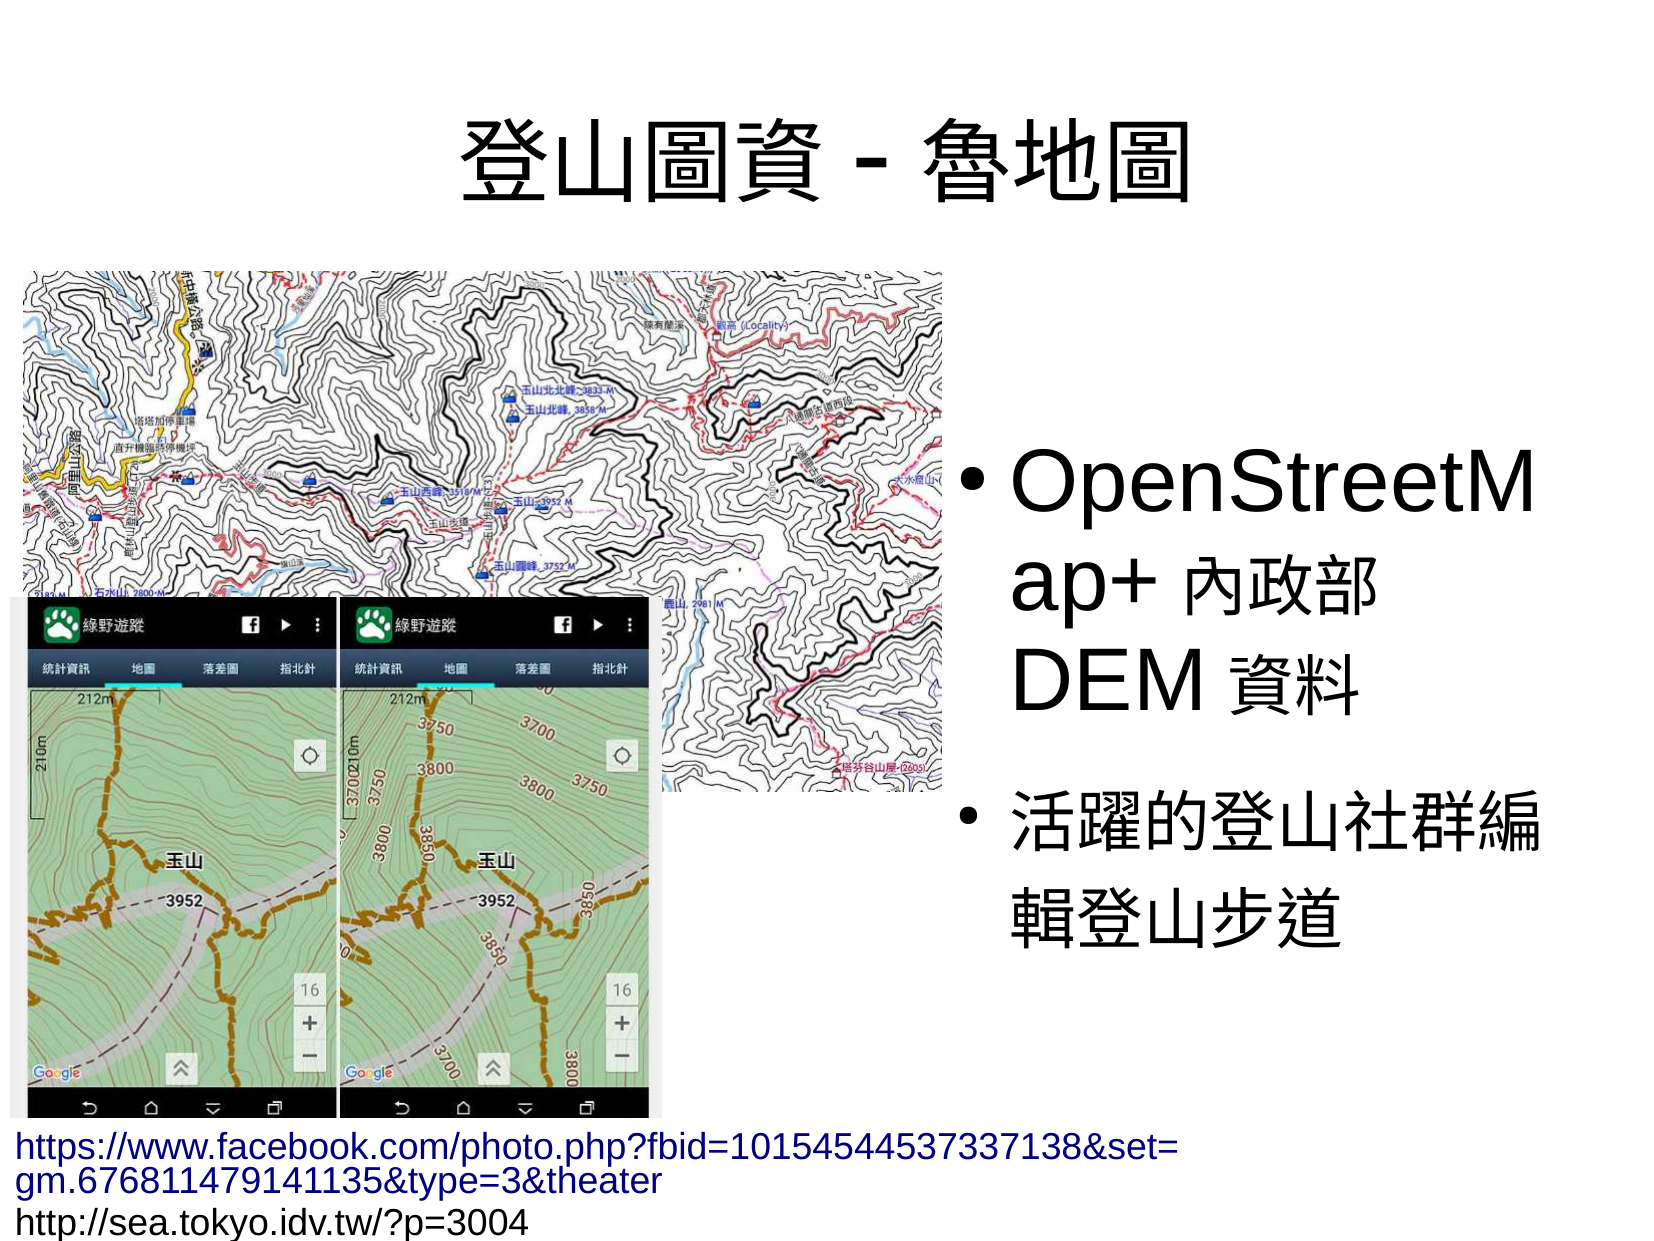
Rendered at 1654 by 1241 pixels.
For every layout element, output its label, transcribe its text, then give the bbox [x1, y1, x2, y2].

picture [10, 271, 942, 1118]
text_box https://www.facebook.com/photo.php?fbid=10154544537337138&set=gm.676811479141135&type=3&theaterhttp://sea.tokyo.idv.tw/?p=3004 [0, 1117, 1214, 1217]
title 登山圖資-魯地圖 [82, 49, 1571, 257]
list OpenStreetMap+內政部DEM資料 活躍的登山社群編輯登山步道 [938, 431, 1589, 1105]
